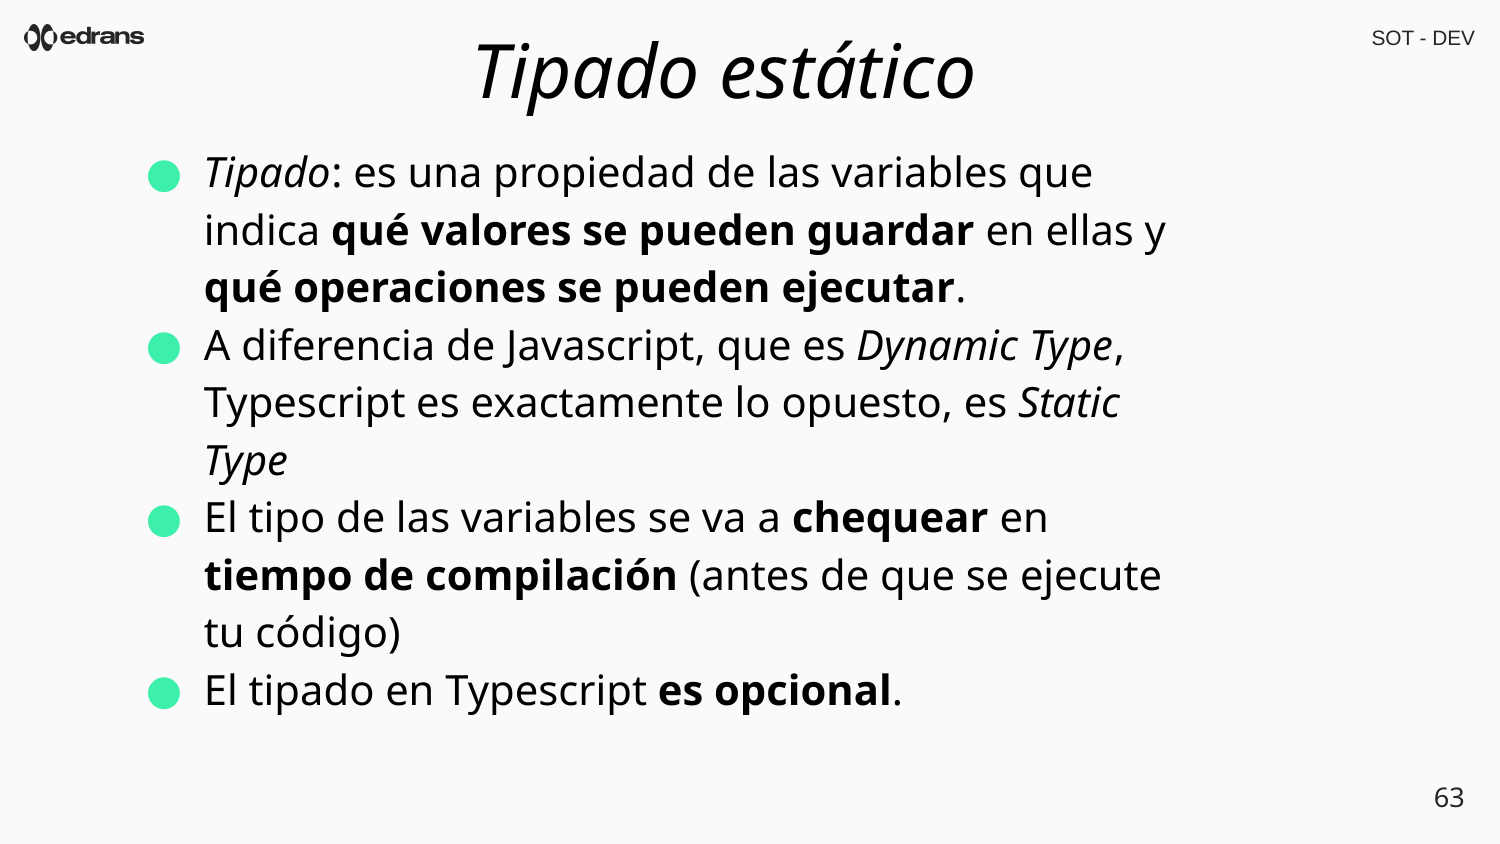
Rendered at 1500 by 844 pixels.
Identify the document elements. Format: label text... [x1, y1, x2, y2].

text_box Tipado estático [411, 8, 1038, 135]
picture [24, 24, 144, 51]
slide_number <número> [1389, 764, 1480, 830]
text_box SOT - DEV [1266, 24, 1475, 51]
text_box Tipado: es una propiedad de las variables que indica qué valores se pueden guardar en ellas y qué operaciones se pueden ejecutar. A diferencia de Javascript, que es Dynamic Type, Typescript es exactamente lo opuesto, es Static Type El tipo de las variables se va a chequear en tiempo de compilación (antes de que se ejecute tu código) El tipado en Typescript es opcional. [114, 123, 1214, 637]
